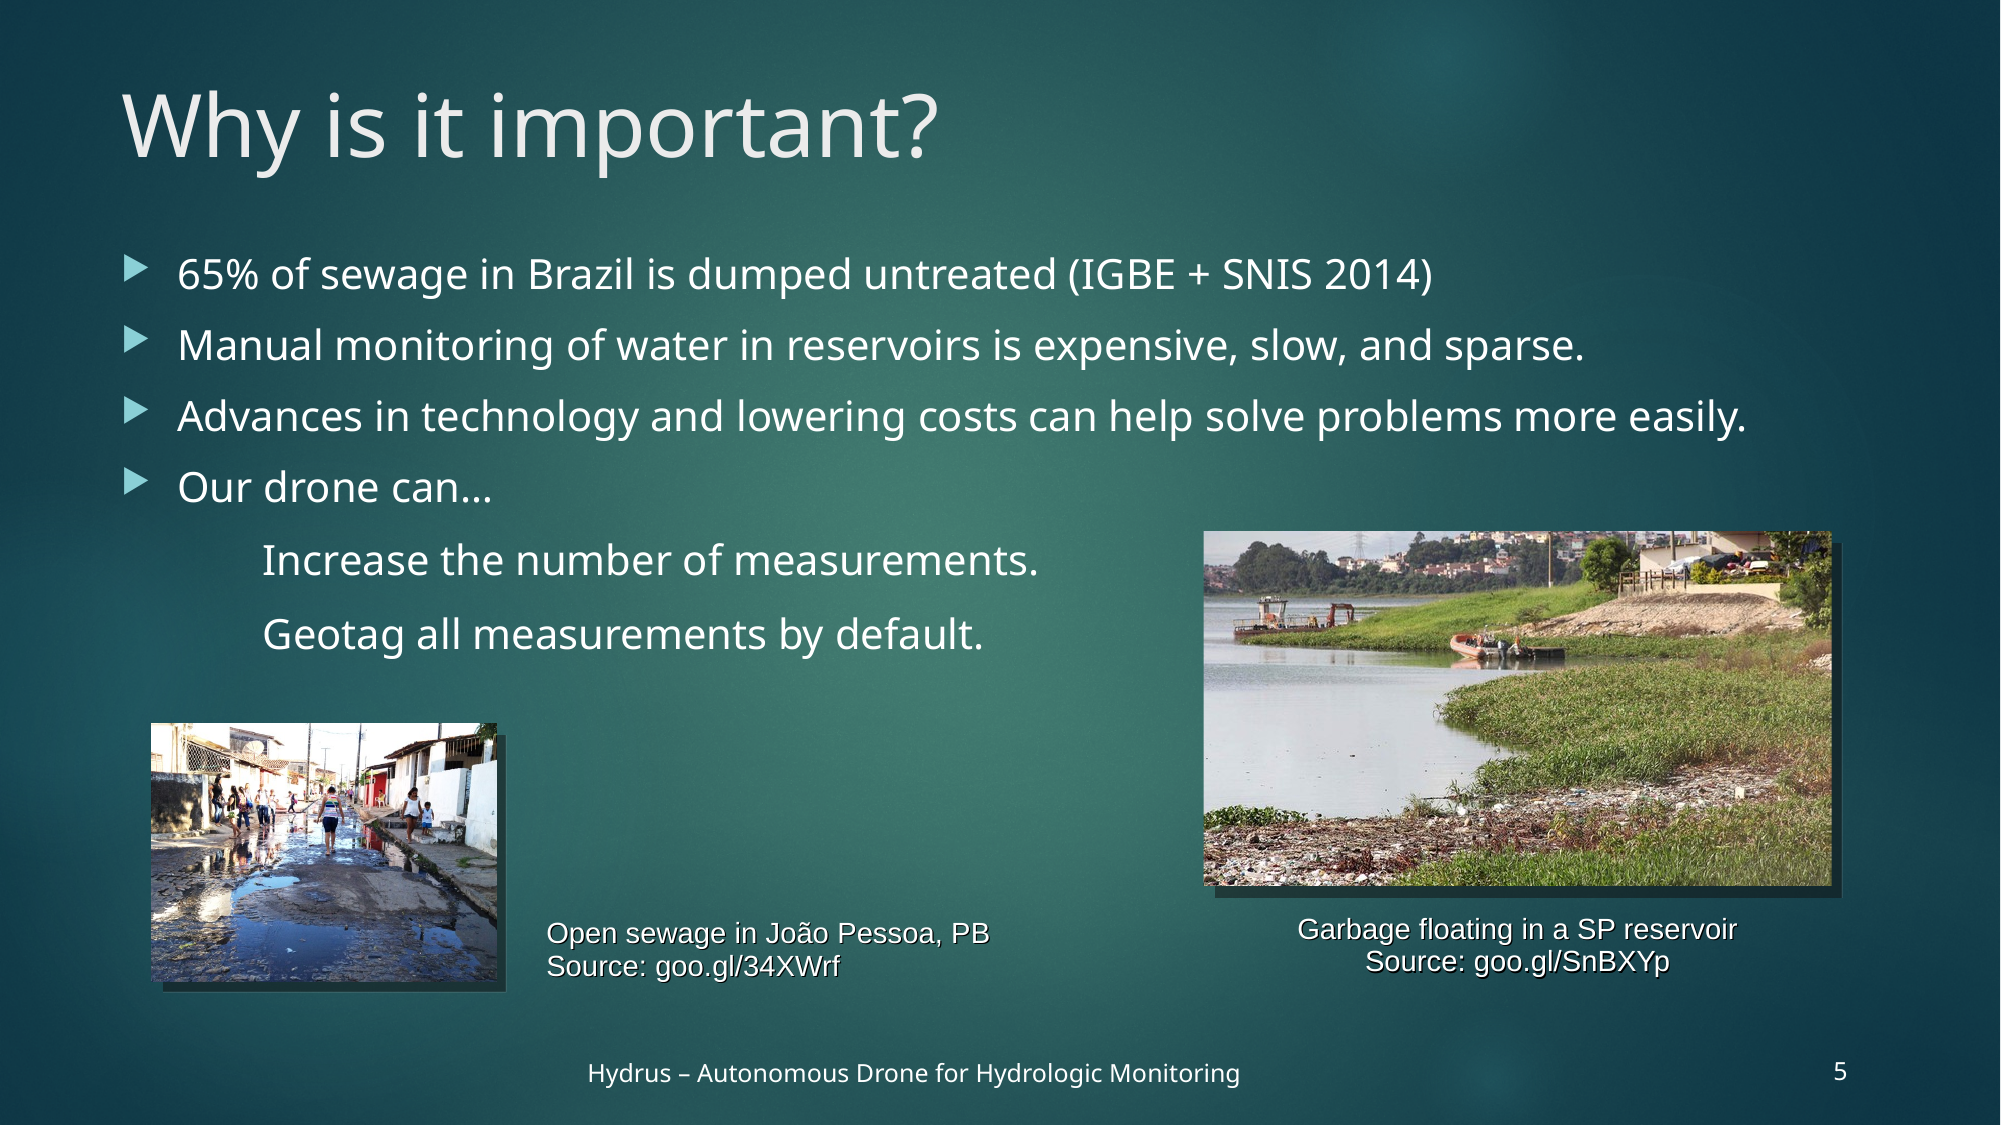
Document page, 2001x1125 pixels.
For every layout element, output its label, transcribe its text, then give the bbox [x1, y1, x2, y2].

text_box Open sewage in João Pessoa, PB Source: goo.gl/34XWrf [531, 909, 1040, 1056]
slide_number <number> [1412, 1042, 1863, 1103]
text_box Garbage floating in a SP reservoir Source: goo.gl/SnBXYp [1263, 905, 1772, 1052]
footer Hydrus – Autonomous Drone for Hydrologic Monitoring [181, 1042, 1412, 1103]
title Why is it important? [106, 62, 1787, 186]
picture [0, 0, 2001, 1125]
list 65% of sewage in Brazil is dumped untreated (IGBE + SNIS 2014) Manual monitoring of water in reservoirs is expensive, slow, and sparse. Advances in technology and lowering costs can help solve problems more easily. Our drone can… Increase the number of measurements. Geotag all measurements by default. [106, 240, 1902, 1042]
